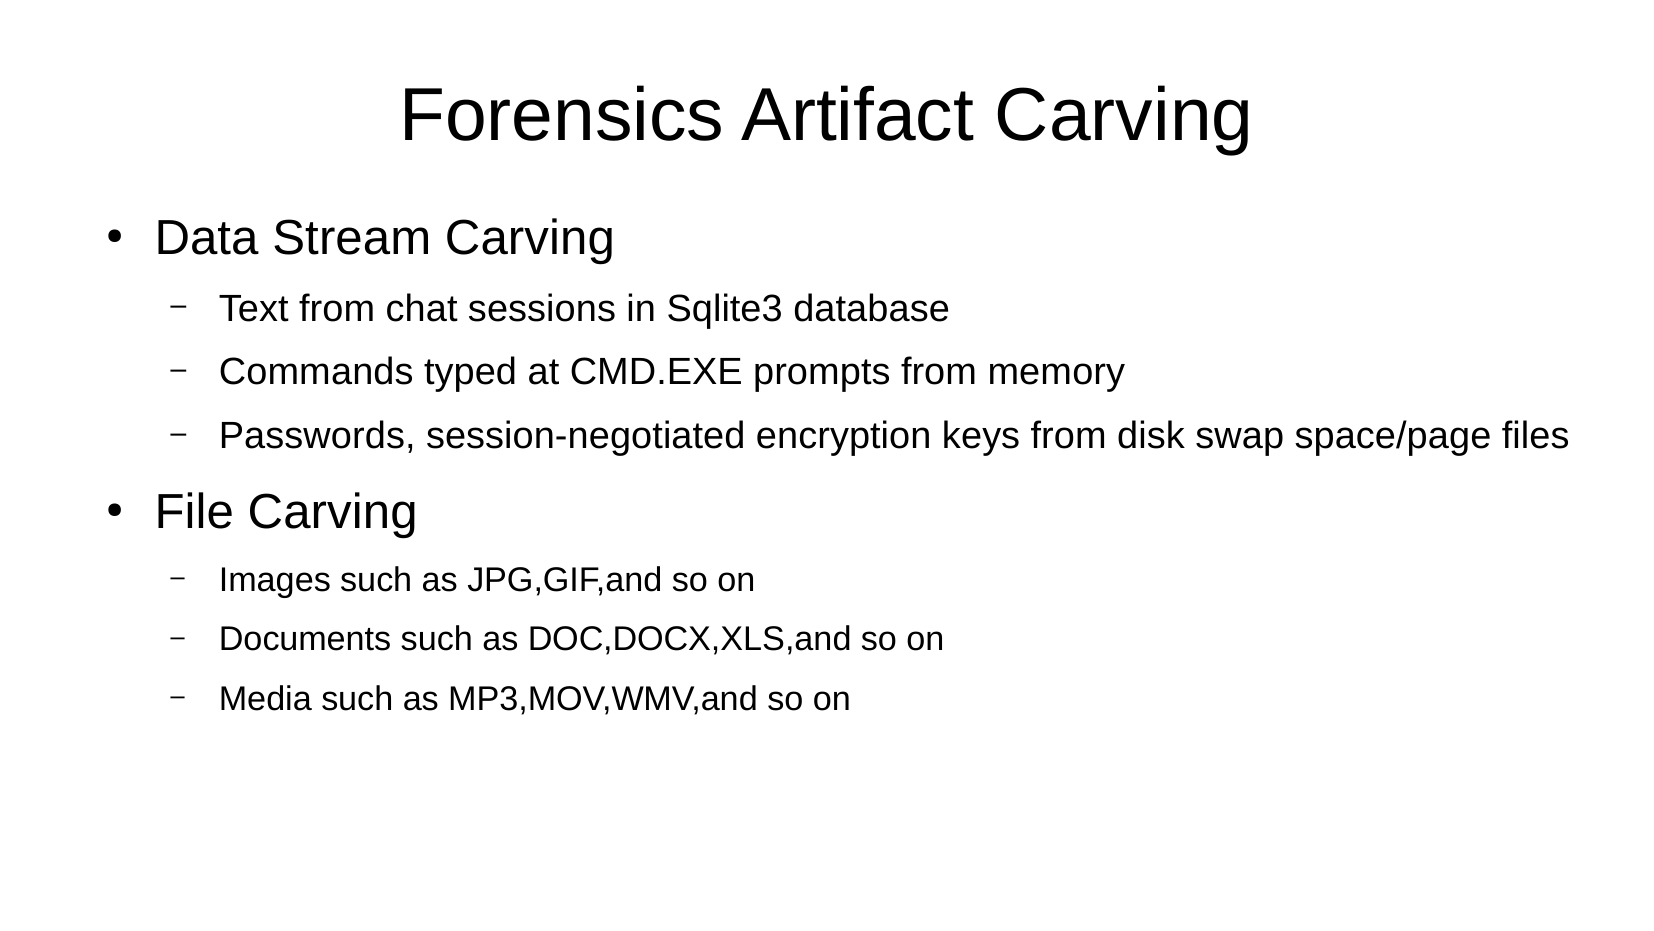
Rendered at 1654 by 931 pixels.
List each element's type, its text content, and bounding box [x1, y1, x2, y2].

list Data Stream Carving Text from chat sessions in Sqlite3 database Commands typed at CMD.EXE prompts from memory Passwords, session-negotiated encryption keys from disk swap space/page files File Carving Images such as JPG,GIF,and so on Documents such as DOC,DOCX,XLS,and so on Media such as MP3,MOV,WMV,and so on [90, 210, 1579, 750]
title Forensics Artifact Carving [82, 37, 1571, 193]
